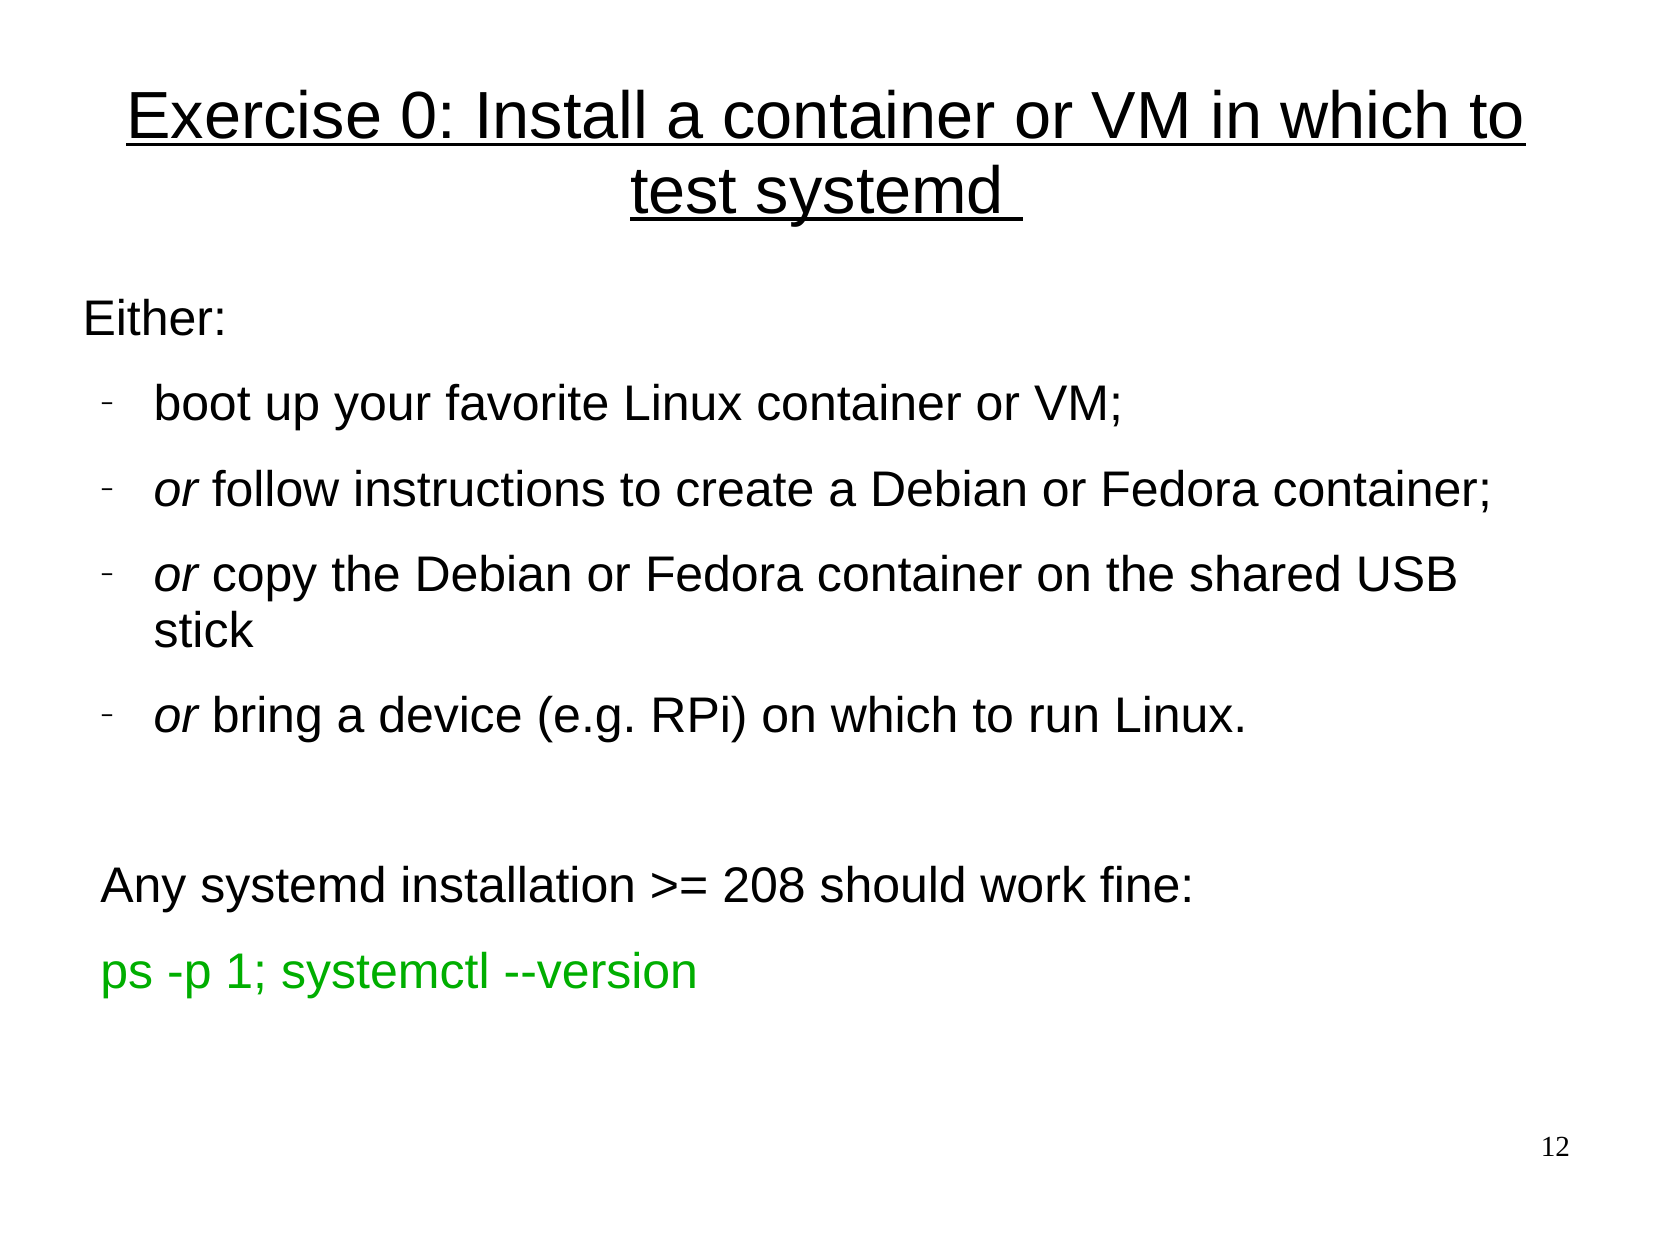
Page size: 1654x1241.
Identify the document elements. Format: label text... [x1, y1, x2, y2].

list Either: boot up your favorite Linux container or VM; or follow instructions to create a Debian or Fedora container; or copy the Debian or Fedora container on the shared USB stick or bring a device (e.g. RPi) on which to run Linux. Any systemd installation >= 208 should work fine: ps -p 1; systemctl --version [82, 290, 1571, 1010]
title Exercise 0: Install a container or VM in which to test systemd [82, 49, 1571, 257]
